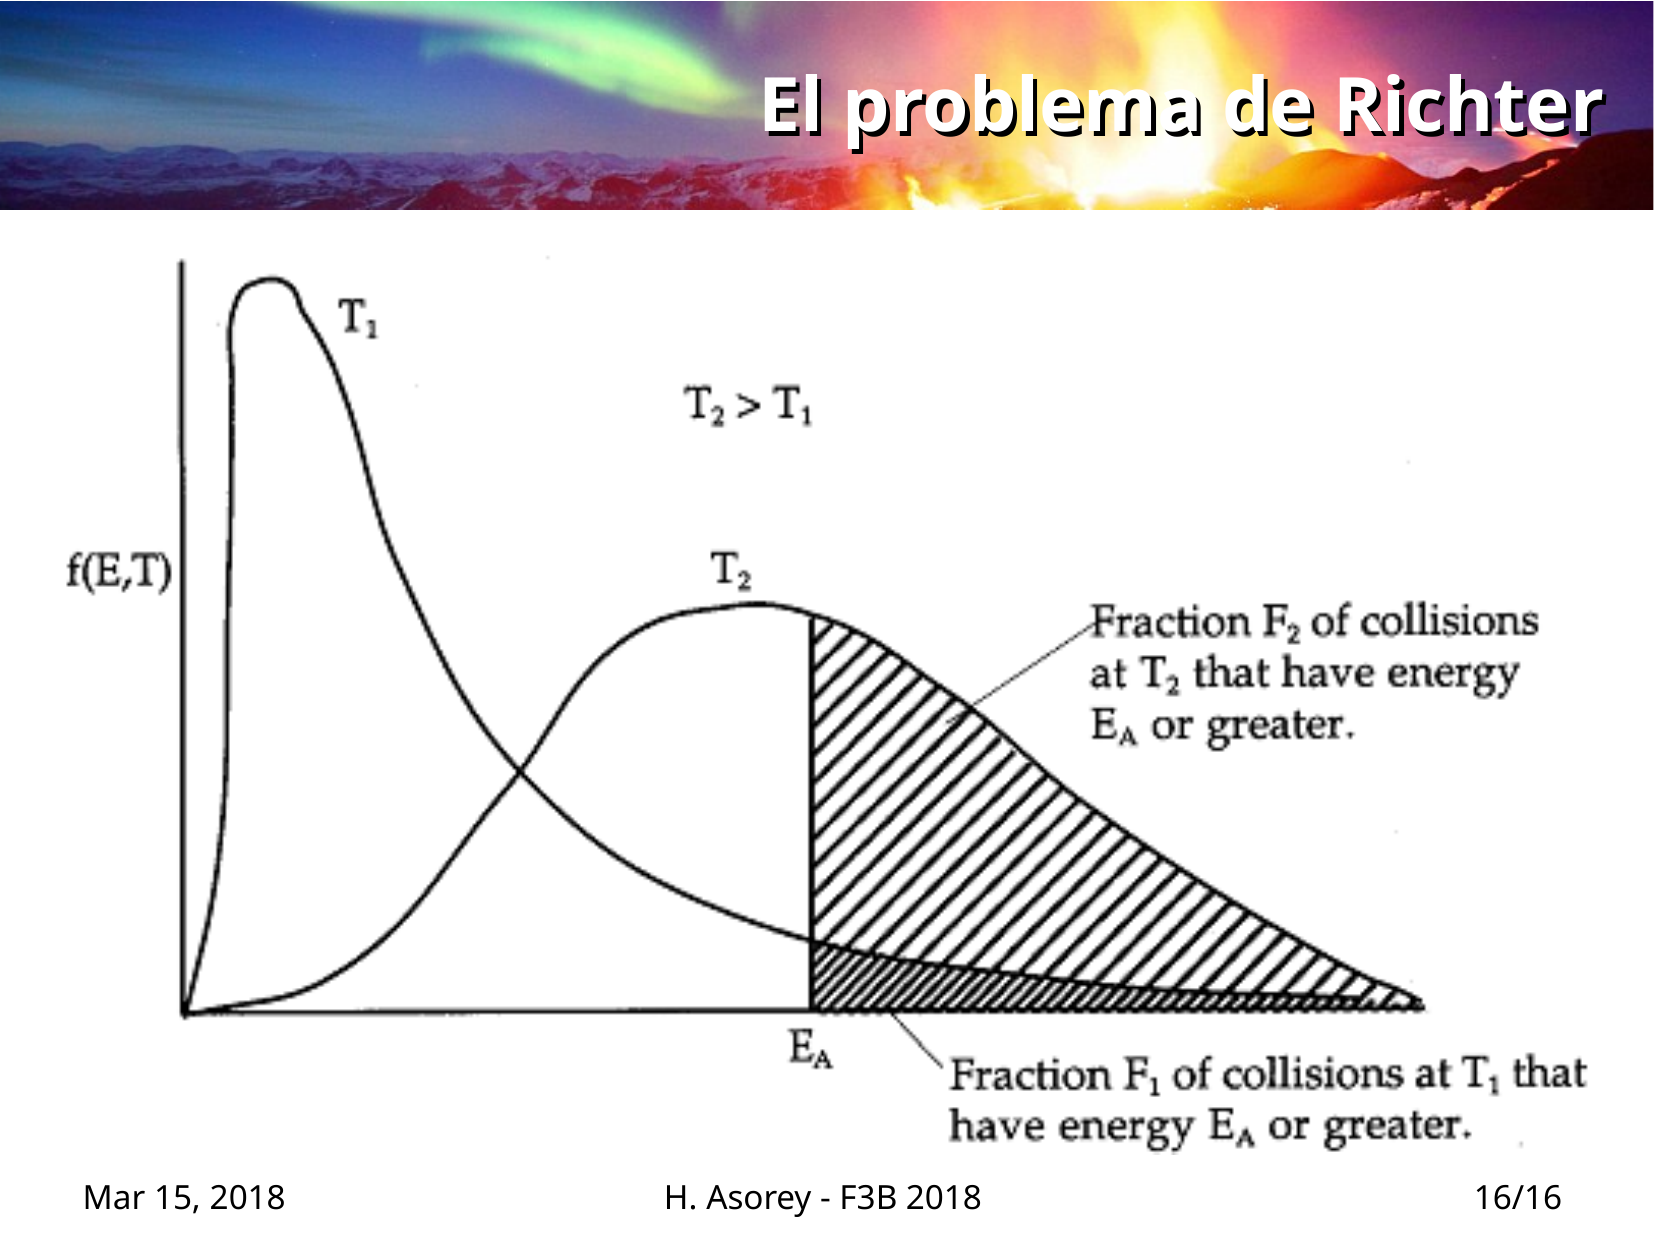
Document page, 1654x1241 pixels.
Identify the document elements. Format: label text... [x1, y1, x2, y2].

title El problema de Richter [45, 15, 1606, 191]
picture [0, 1, 1654, 210]
picture [56, 254, 1594, 1156]
